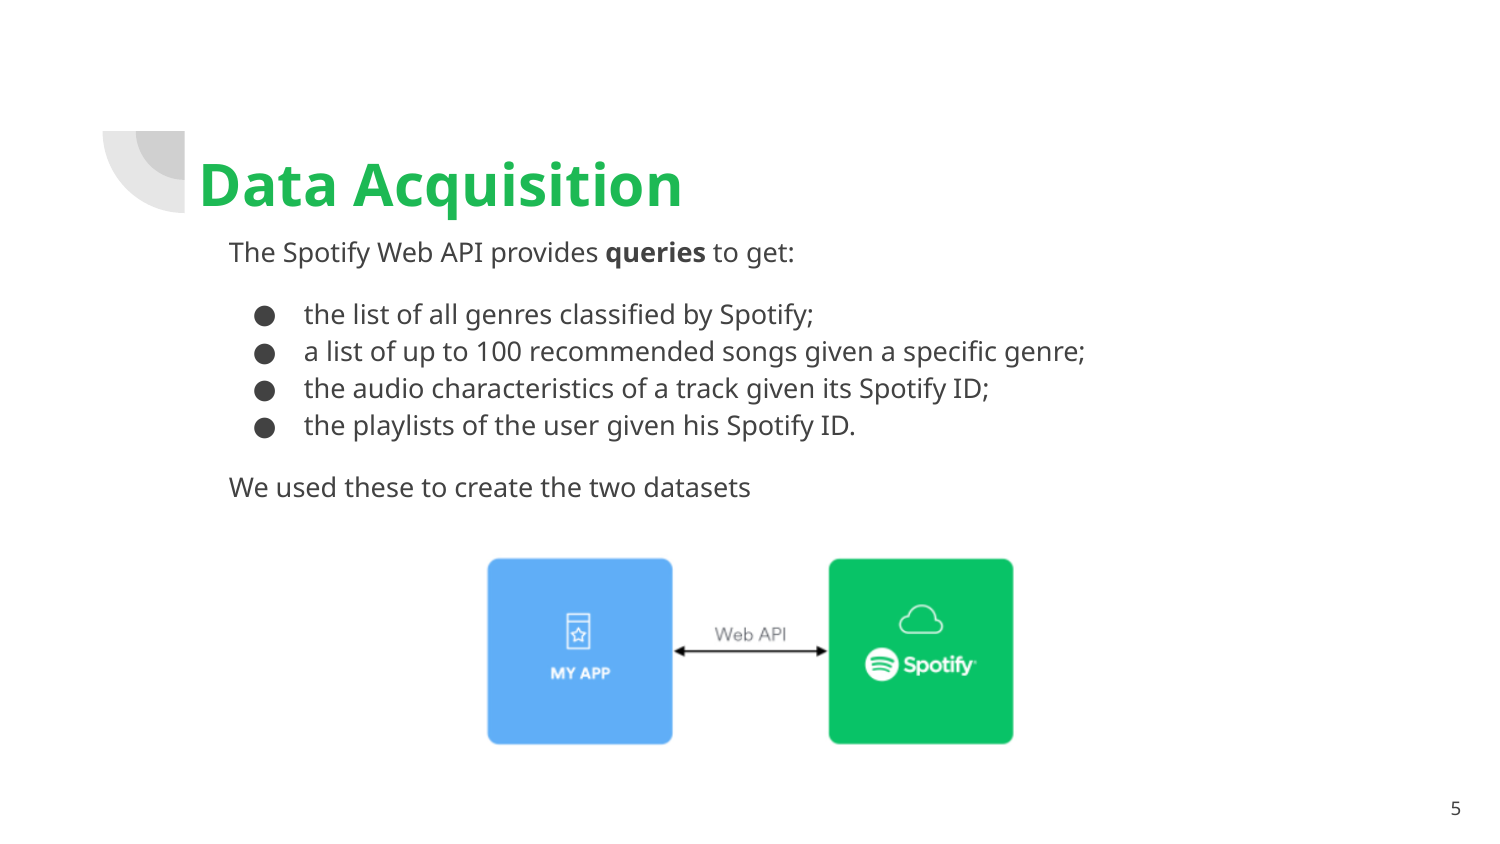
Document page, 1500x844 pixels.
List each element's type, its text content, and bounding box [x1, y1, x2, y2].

list The Spotify Web API provides queries to get: the list of all genres classified by Spotify; a list of up to 100 recommended songs given a specific genre; the audio characteristics of a track given its Spotify ID; the playlists of the user given his Spotify ID. We used these to create the two datasets [213, 215, 1382, 744]
slide_number <number> [1386, 777, 1477, 842]
title Data Acquisition [183, 132, 982, 213]
picture [468, 542, 1032, 764]
